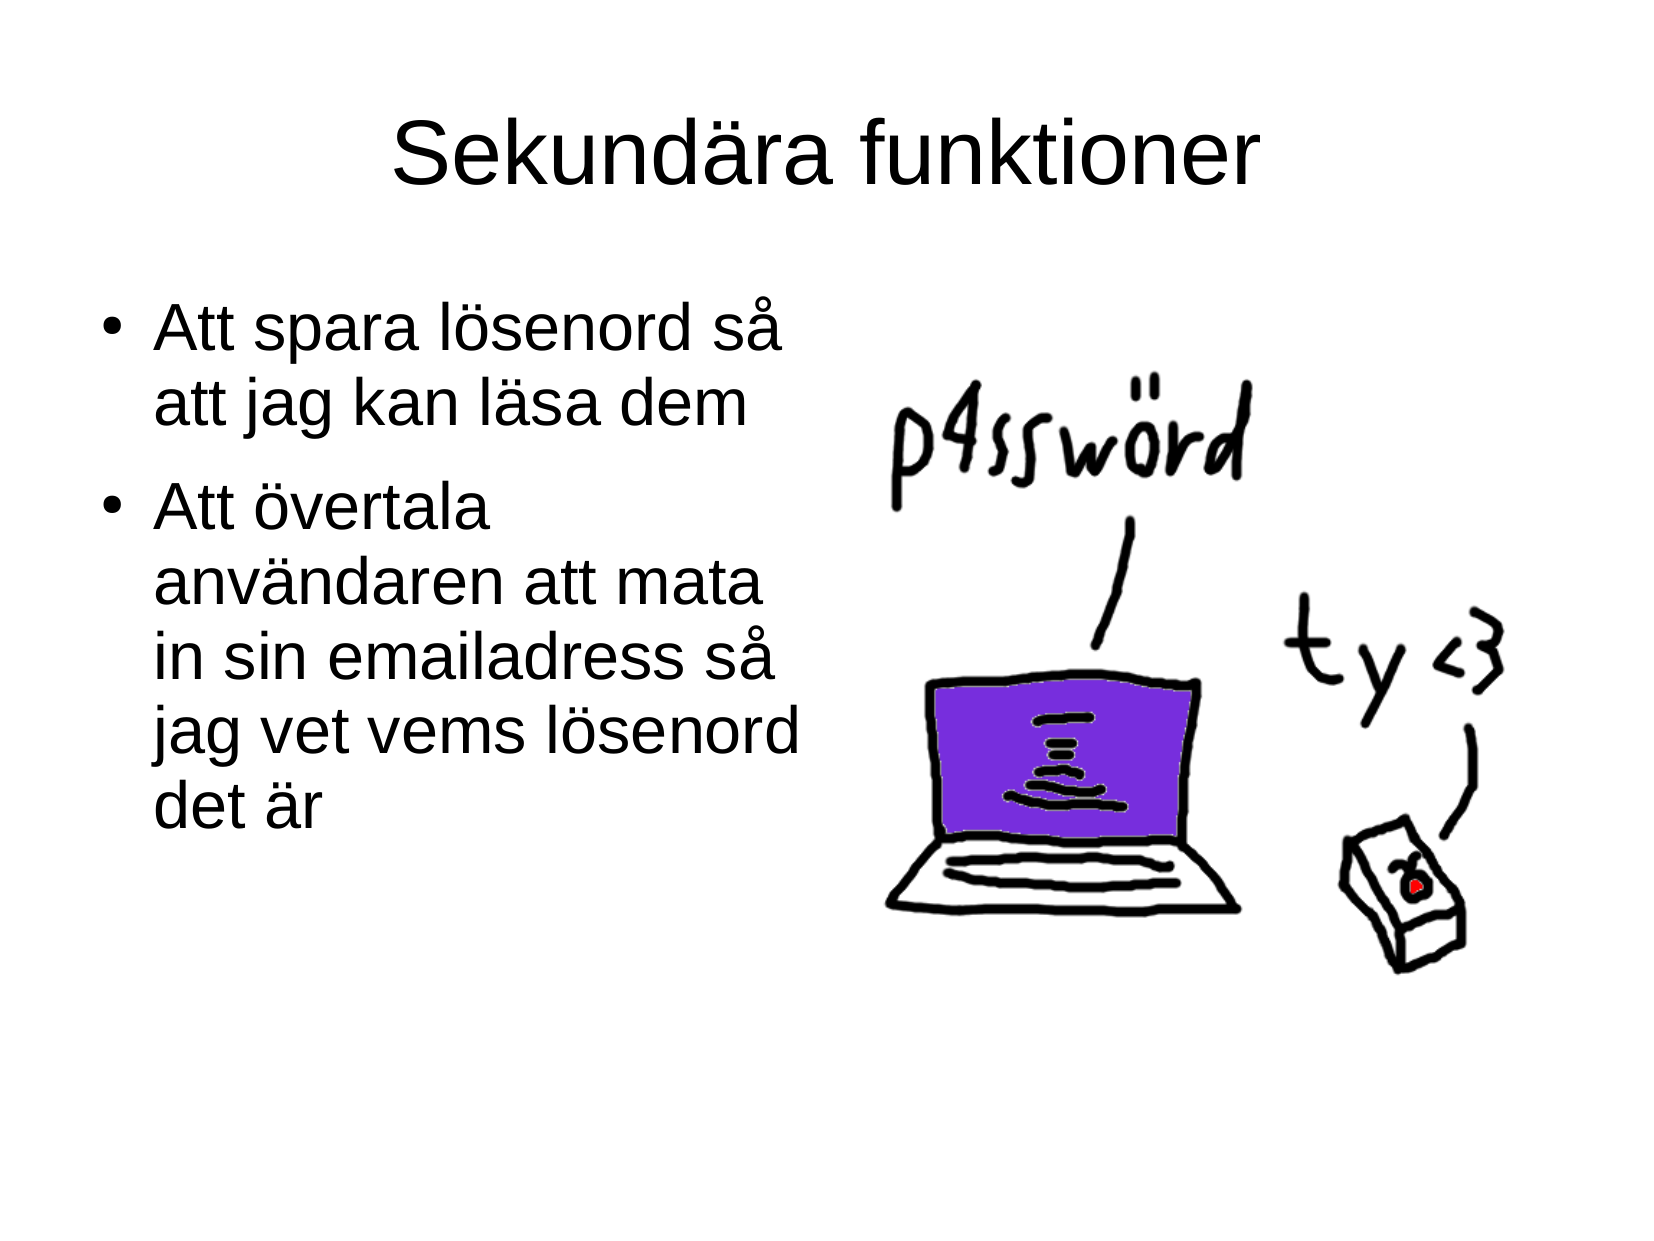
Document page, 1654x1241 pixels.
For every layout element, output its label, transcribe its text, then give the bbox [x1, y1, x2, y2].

picture [848, 290, 1568, 1010]
list Att spara lösenord så att jag kan läsa dem Att övertala användaren att mata in sin emailadress så jag vet vems lösenord det är [82, 290, 809, 1010]
title Sekundära funktioner [82, 49, 1571, 257]
